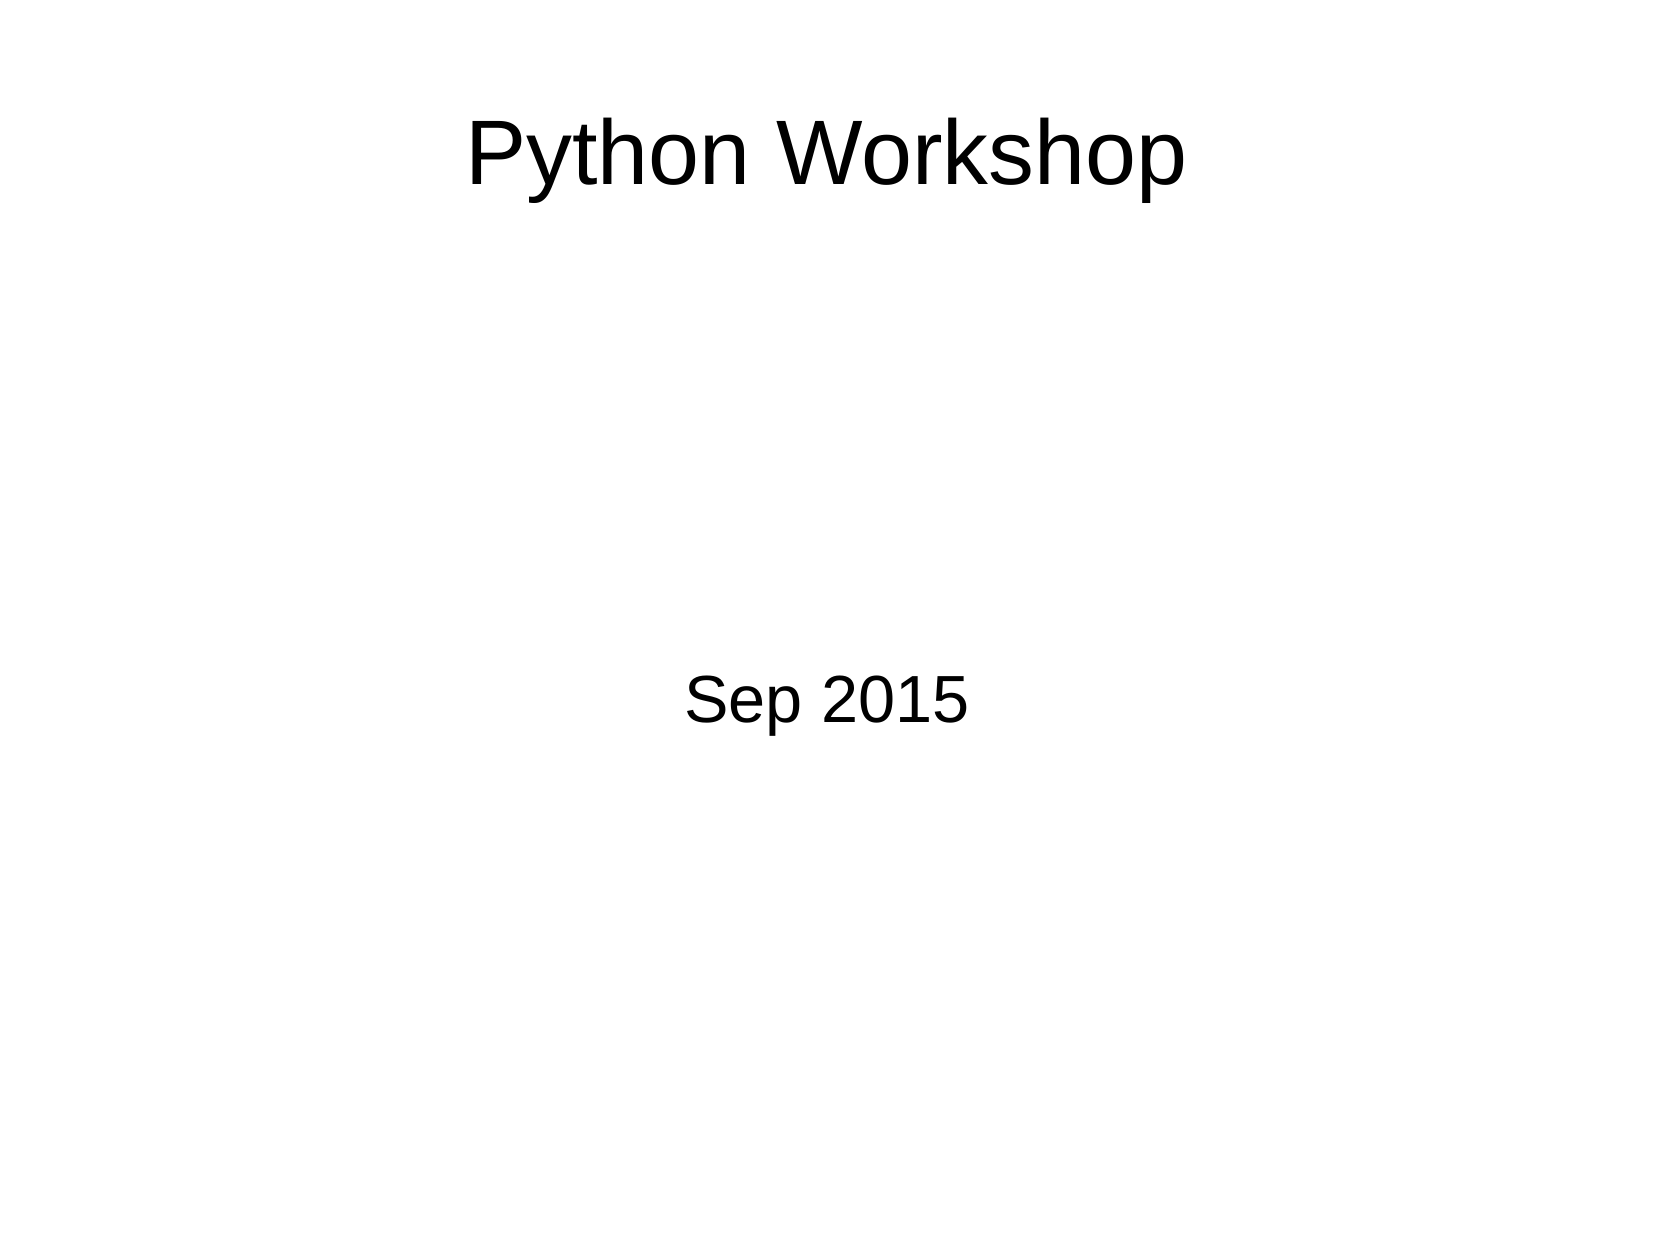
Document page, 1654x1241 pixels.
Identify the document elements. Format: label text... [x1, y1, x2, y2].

title Python Workshop [82, 49, 1571, 257]
subtitle Sep 2015 [82, 290, 1571, 1109]
